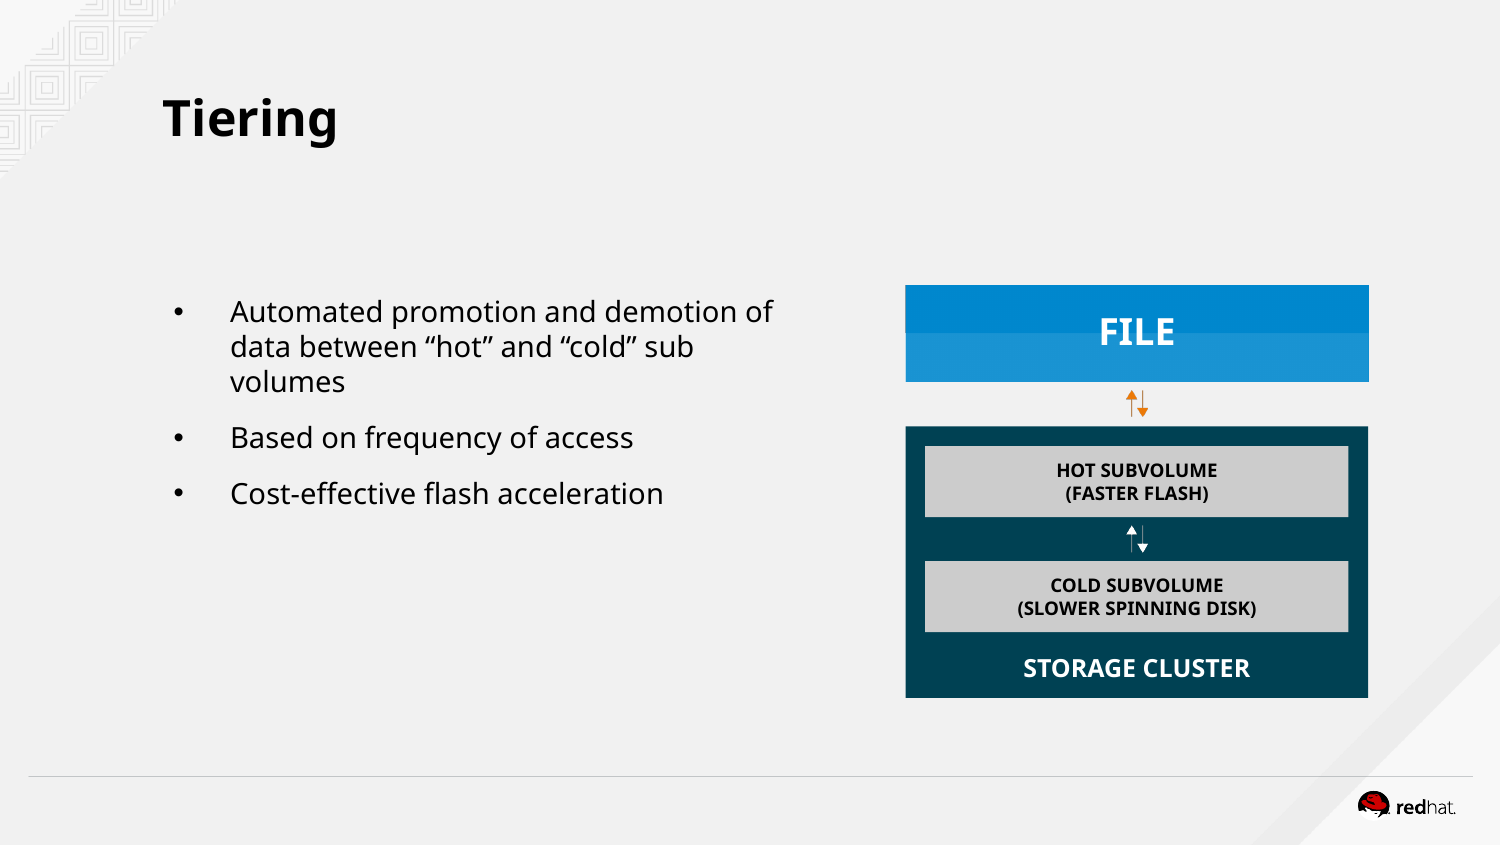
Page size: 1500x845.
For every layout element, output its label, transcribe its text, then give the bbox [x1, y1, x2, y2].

text_box COLD SUBVOLUME (SLOWER SPINNING DISK) [925, 561, 1349, 633]
text_box STORAGE CLUSTER [934, 637, 1340, 698]
text_box Automated promotion and demotion of data between “hot” and “cold” sub volumes Based on frequency of access Cost-effective flash acceleration [158, 278, 821, 519]
picture [0, 0, 1500, 845]
text_box HOT SUBVOLUME (FASTER FLASH) [925, 446, 1349, 518]
text_box FILE [905, 289, 1369, 371]
text_box [905, 426, 1369, 698]
text_box Tiering [147, 78, 1407, 155]
